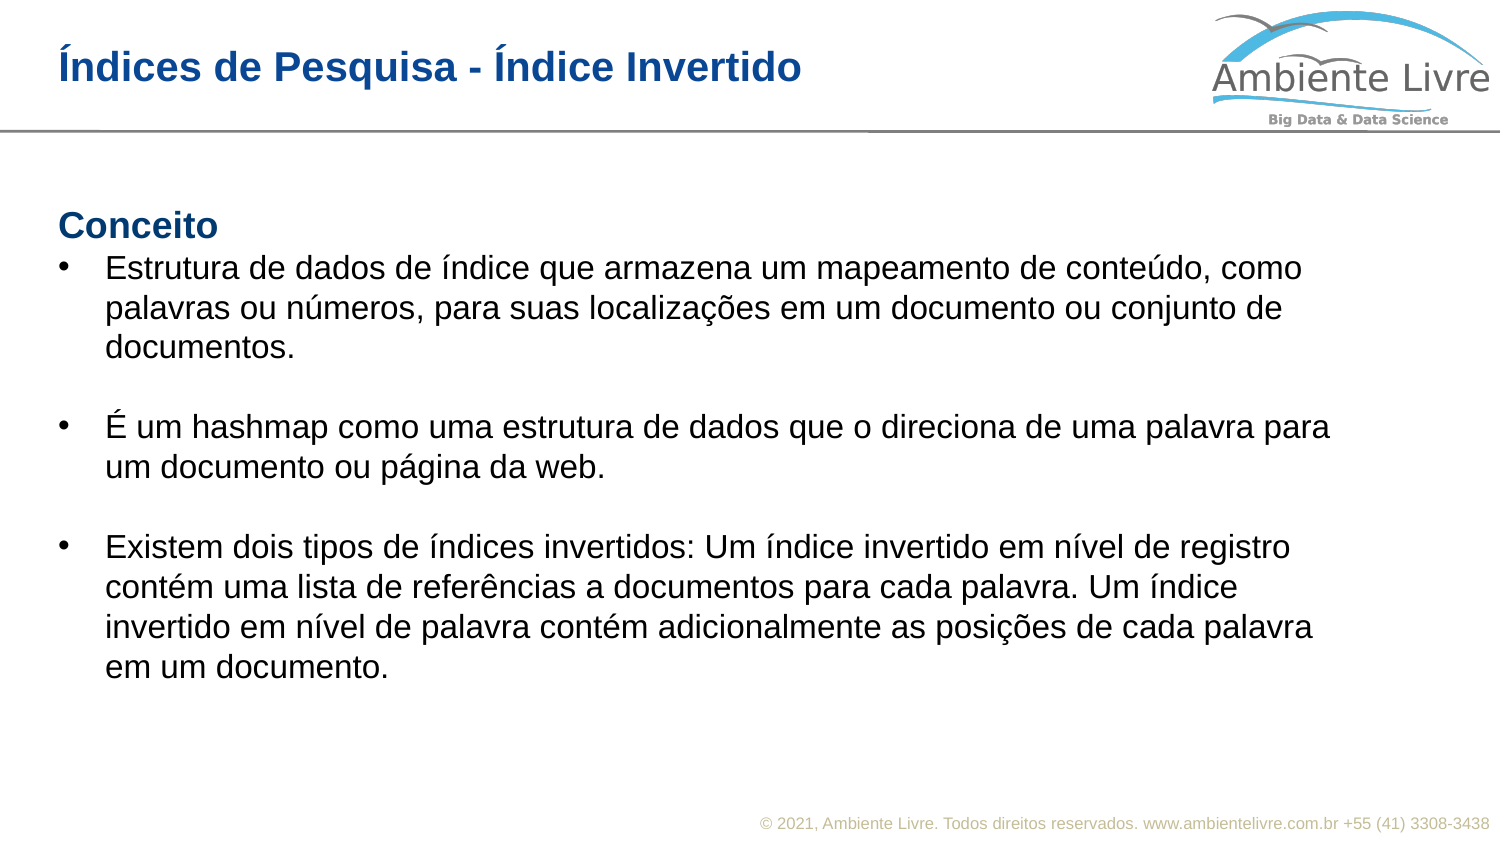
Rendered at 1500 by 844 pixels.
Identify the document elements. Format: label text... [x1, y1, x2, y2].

picture [1212, 11, 1489, 127]
text_box Conceito Estrutura de dados de índice que armazena um mapeamento de conteúdo, como palavras ou números, para suas localizações em um documento ou conjunto de documentos. É um hashmap como uma estrutura de dados que o direciona de uma palavra para um documento ou página da web. Existem dois tipos de índices invertidos: Um índice invertido em nível de registro contém uma lista de referências a documentos para cada palavra. Um índice invertido em nível de palavra contém adicionalmente as posições de cada palavra em um documento. [43, 193, 1358, 693]
title Índices de Pesquisa - Índice Invertido [43, 8, 1127, 129]
